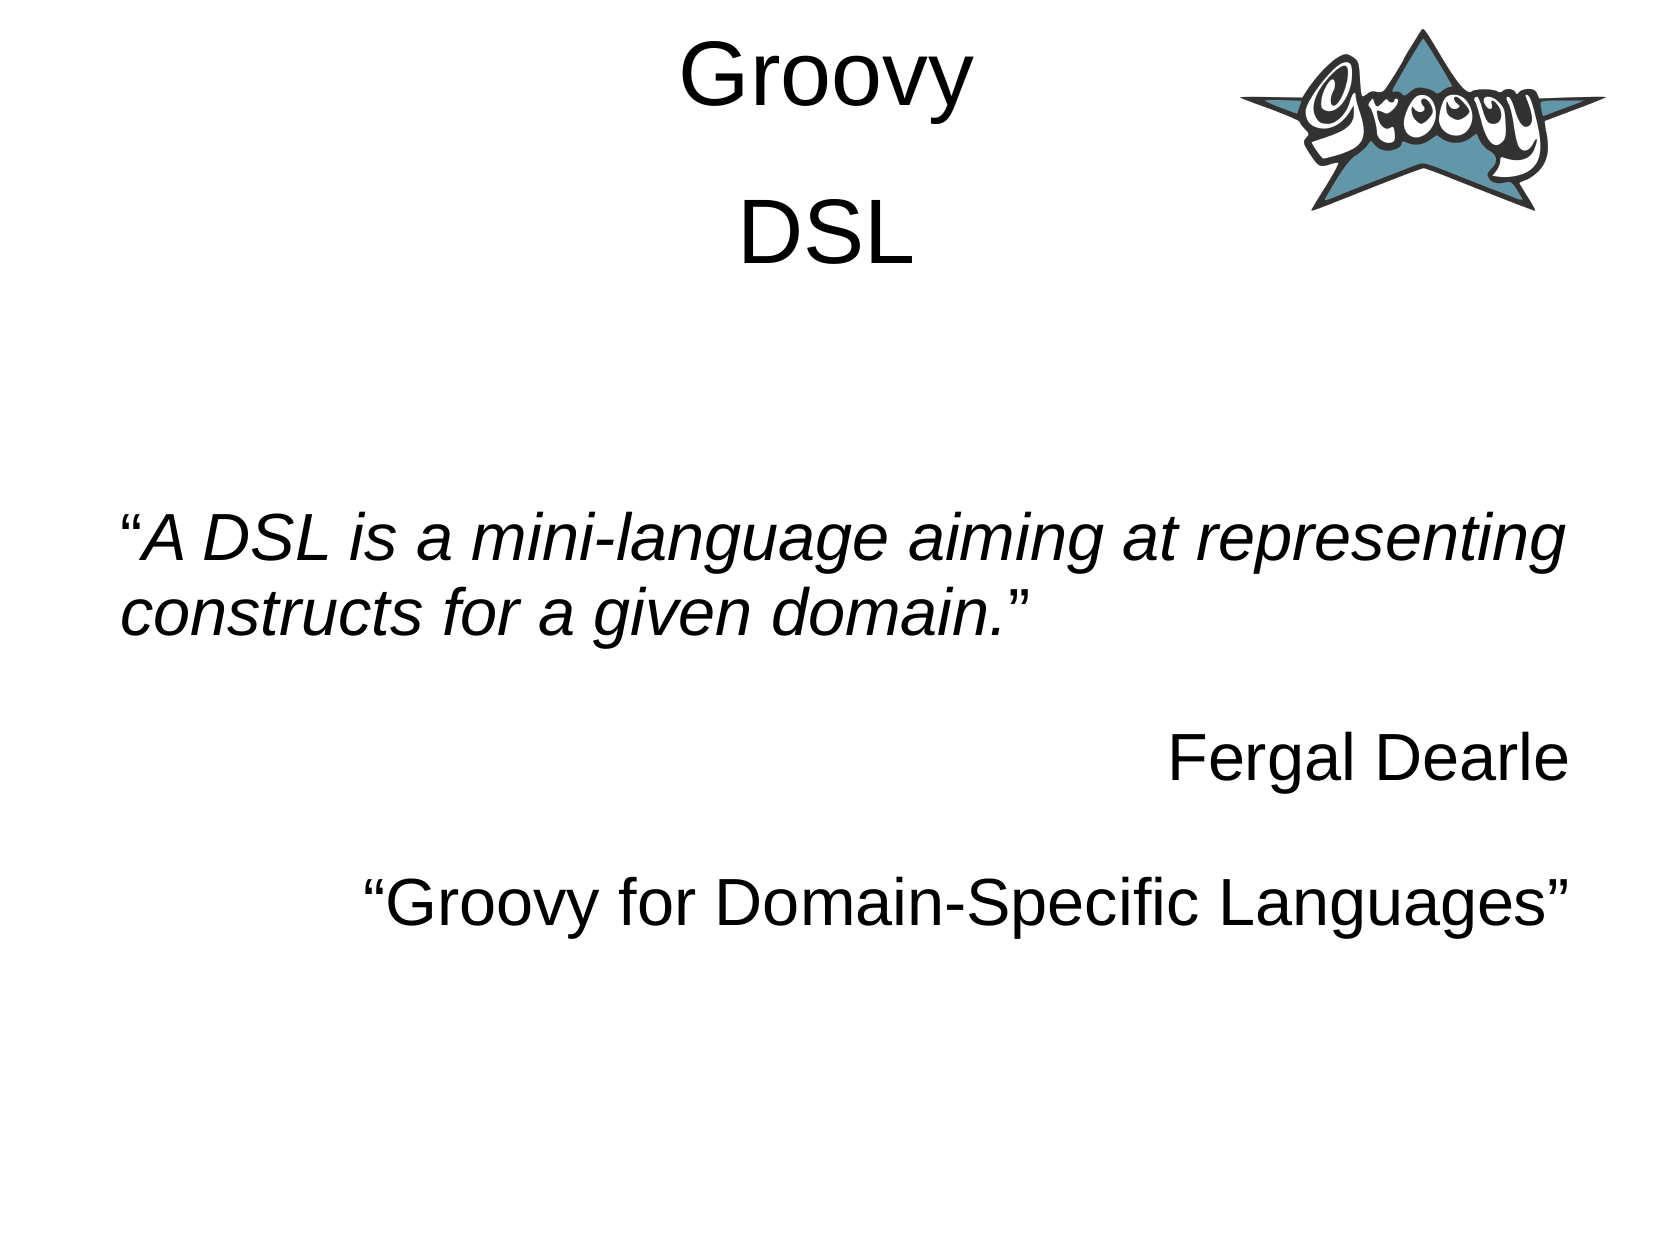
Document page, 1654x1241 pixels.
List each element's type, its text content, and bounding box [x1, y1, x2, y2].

title Groovy DSL [82, 22, 1571, 284]
list “A DSL is a mini-language aiming at representing constructs for a given domain.” Fergal Dearle “Groovy for Domain-Specific Languages” [120, 420, 1571, 1021]
picture [1240, 29, 1606, 211]
